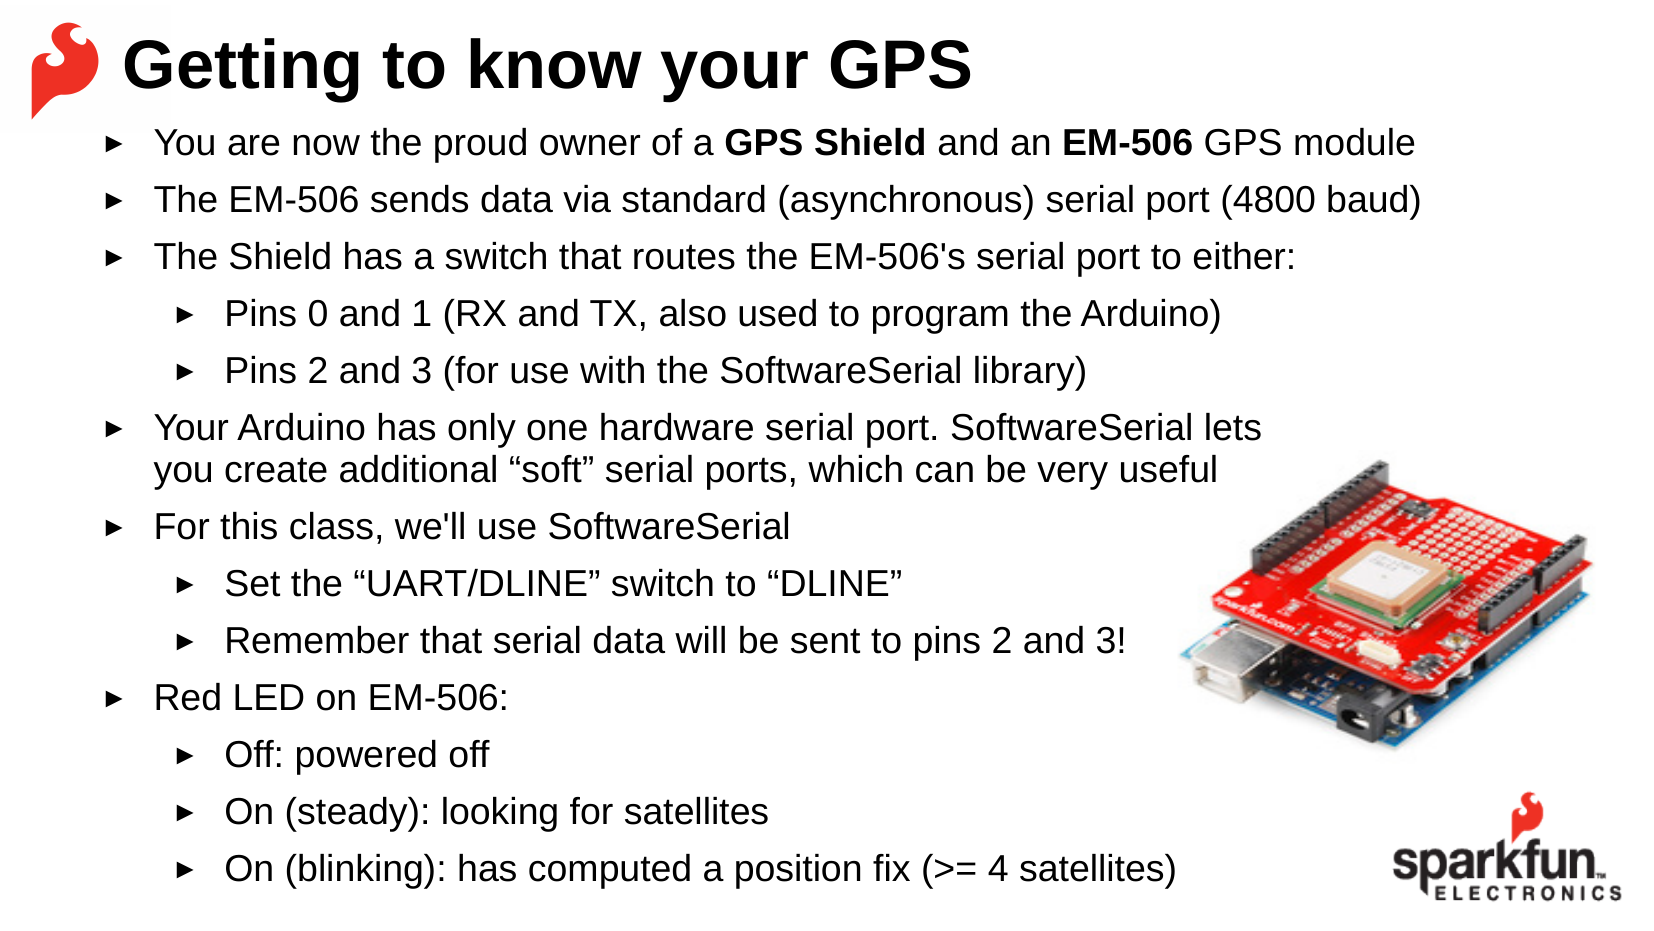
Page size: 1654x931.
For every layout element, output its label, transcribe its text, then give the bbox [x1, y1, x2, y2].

list You are now the proud owner of a GPS Shield and an EM-506 GPS module The EM-506 sends data via standard (asynchronous) serial port (4800 baud) The Shield has a switch that routes the EM-506's serial port to either: Pins 0 and 1 (RX and TX, also used to program the Arduino) Pins 2 and 3 (for use with the SoftwareSerial library) Your Arduino has only one hardware serial port. SoftwareSerial lets you create additional “soft” serial ports, which can be very useful For this class, we'll use SoftwareSerial Set the “UART/DLINE” switch to “DLINE” Remember that serial data will be sent to pins 2 and 3! Red LED on EM-506: Off: powered off On (steady): looking for satellites On (blinking): has computed a position fix (>= 4 satellites) [82, 121, 1571, 894]
picture [0, 5, 171, 133]
picture [1363, 436, 1651, 926]
title Getting to know your GPS [122, 26, 1546, 104]
